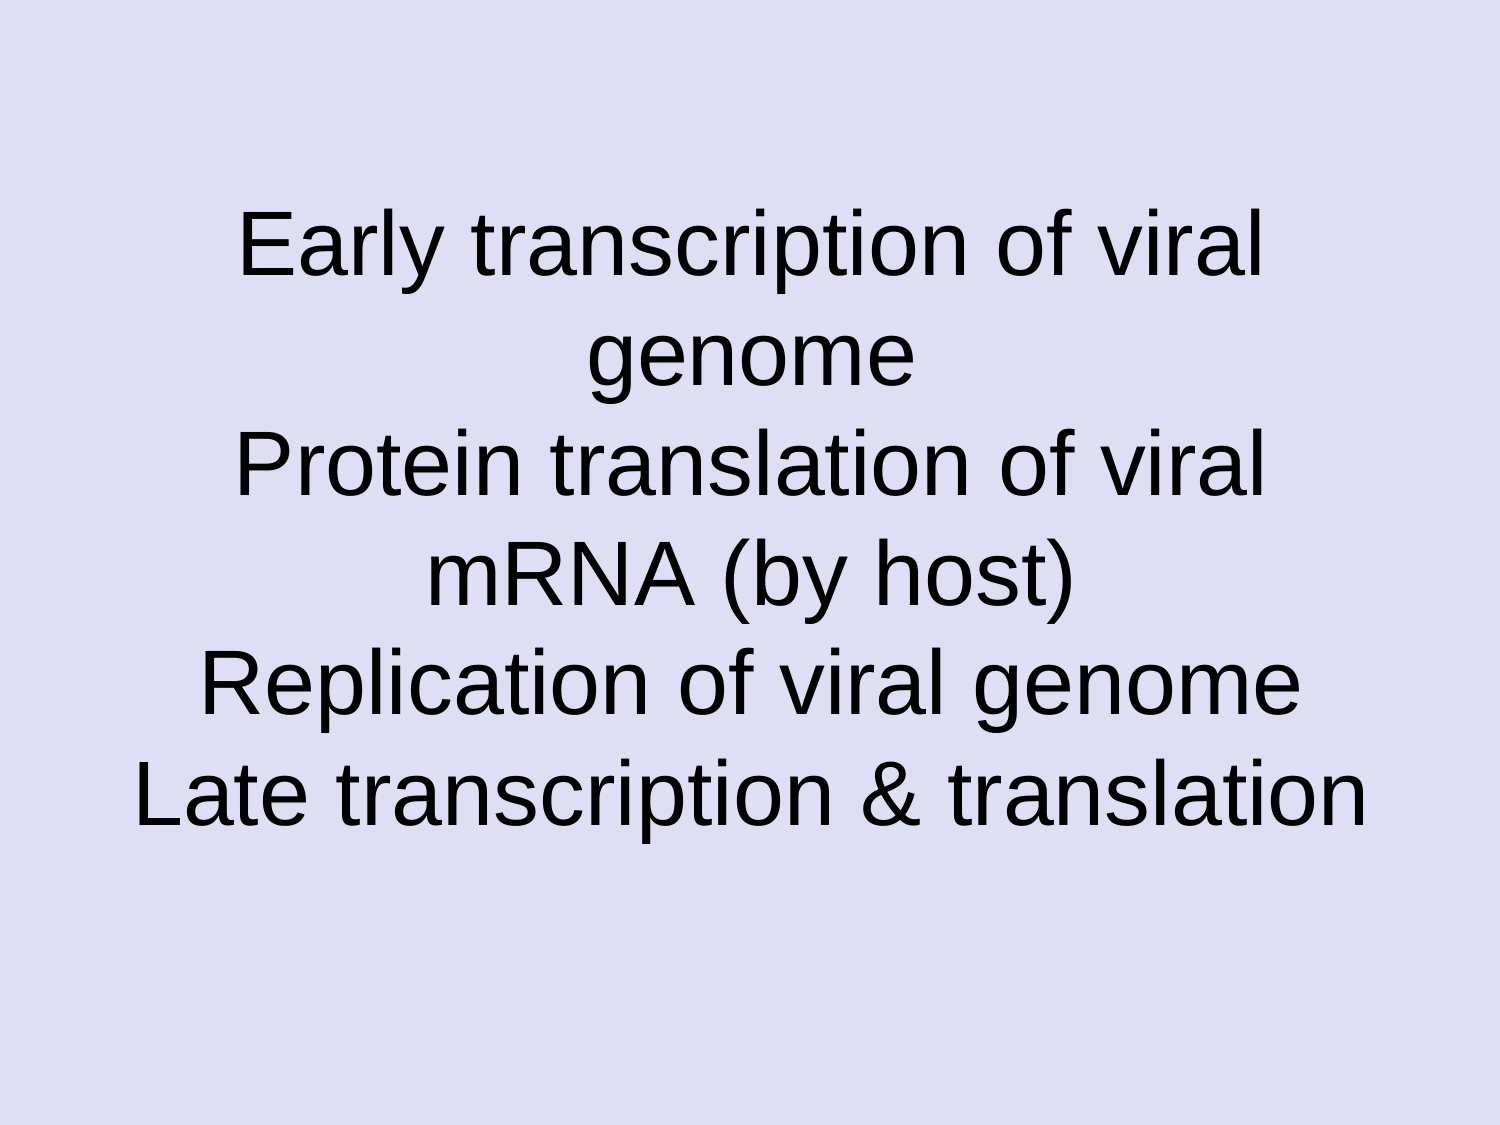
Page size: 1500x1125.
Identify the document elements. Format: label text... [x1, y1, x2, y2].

title Early transcription of viral genome Protein translation of viral mRNA (by host) Replication of viral genome Late transcription & translation [76, 184, 1427, 953]
